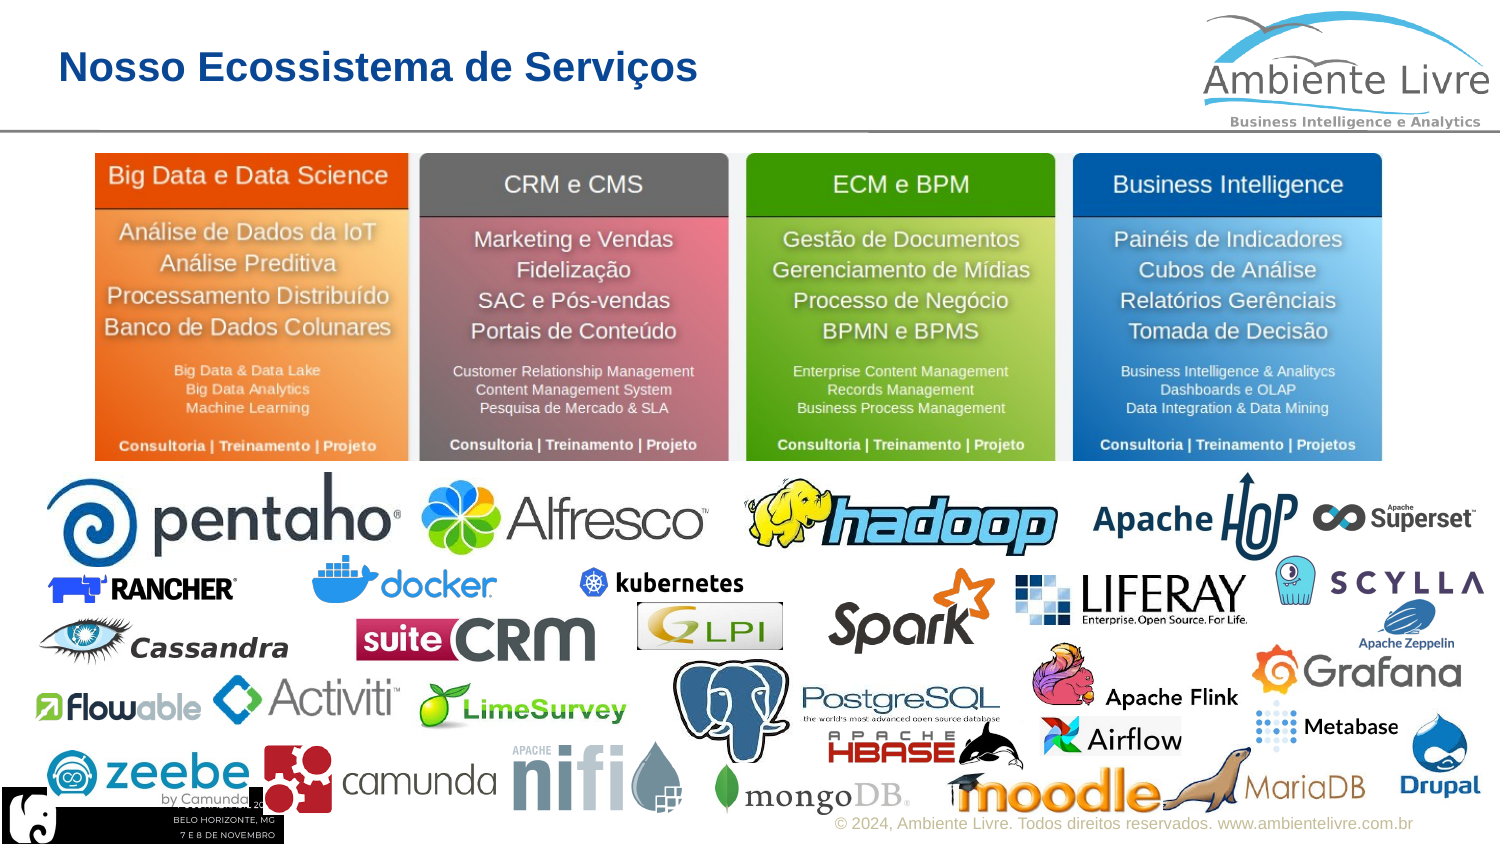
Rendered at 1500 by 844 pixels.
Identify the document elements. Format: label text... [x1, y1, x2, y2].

picture [1311, 501, 1477, 532]
picture [35, 614, 304, 667]
picture [47, 574, 237, 603]
picture [95, 153, 1383, 461]
picture [354, 617, 596, 662]
title Nosso Ecossistema de Serviços [43, 8, 1127, 129]
picture [229, 767, 244, 773]
picture [1203, 11, 1489, 129]
picture [826, 566, 996, 655]
picture [47, 472, 709, 603]
picture [47, 750, 71, 774]
picture [2, 469, 1488, 844]
picture [578, 566, 744, 597]
picture [35, 693, 201, 721]
picture [744, 478, 1058, 556]
picture [637, 602, 783, 650]
